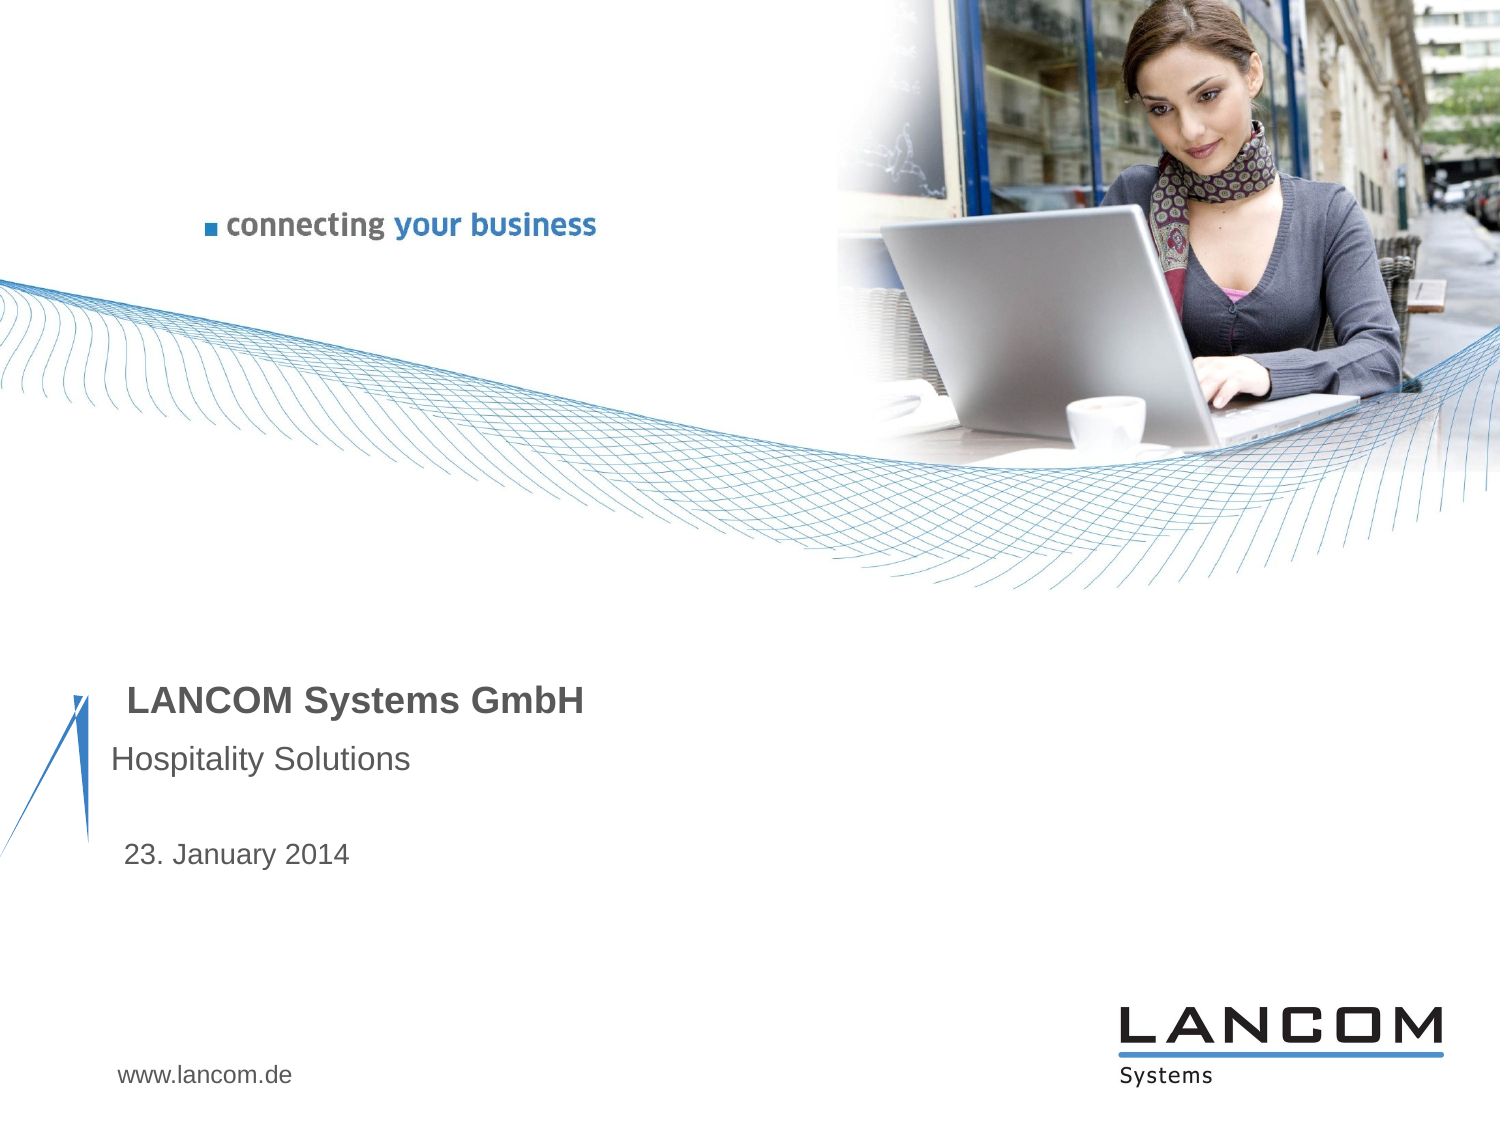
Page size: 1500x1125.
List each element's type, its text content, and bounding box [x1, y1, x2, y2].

picture [0, 0, 1500, 708]
list 23. January 2014 [109, 827, 1144, 883]
subtitle Hospitality Solutions [95, 729, 1146, 857]
picture [1117, 1006, 1444, 1088]
list LANCOM Systems GmbH [111, 667, 1223, 729]
